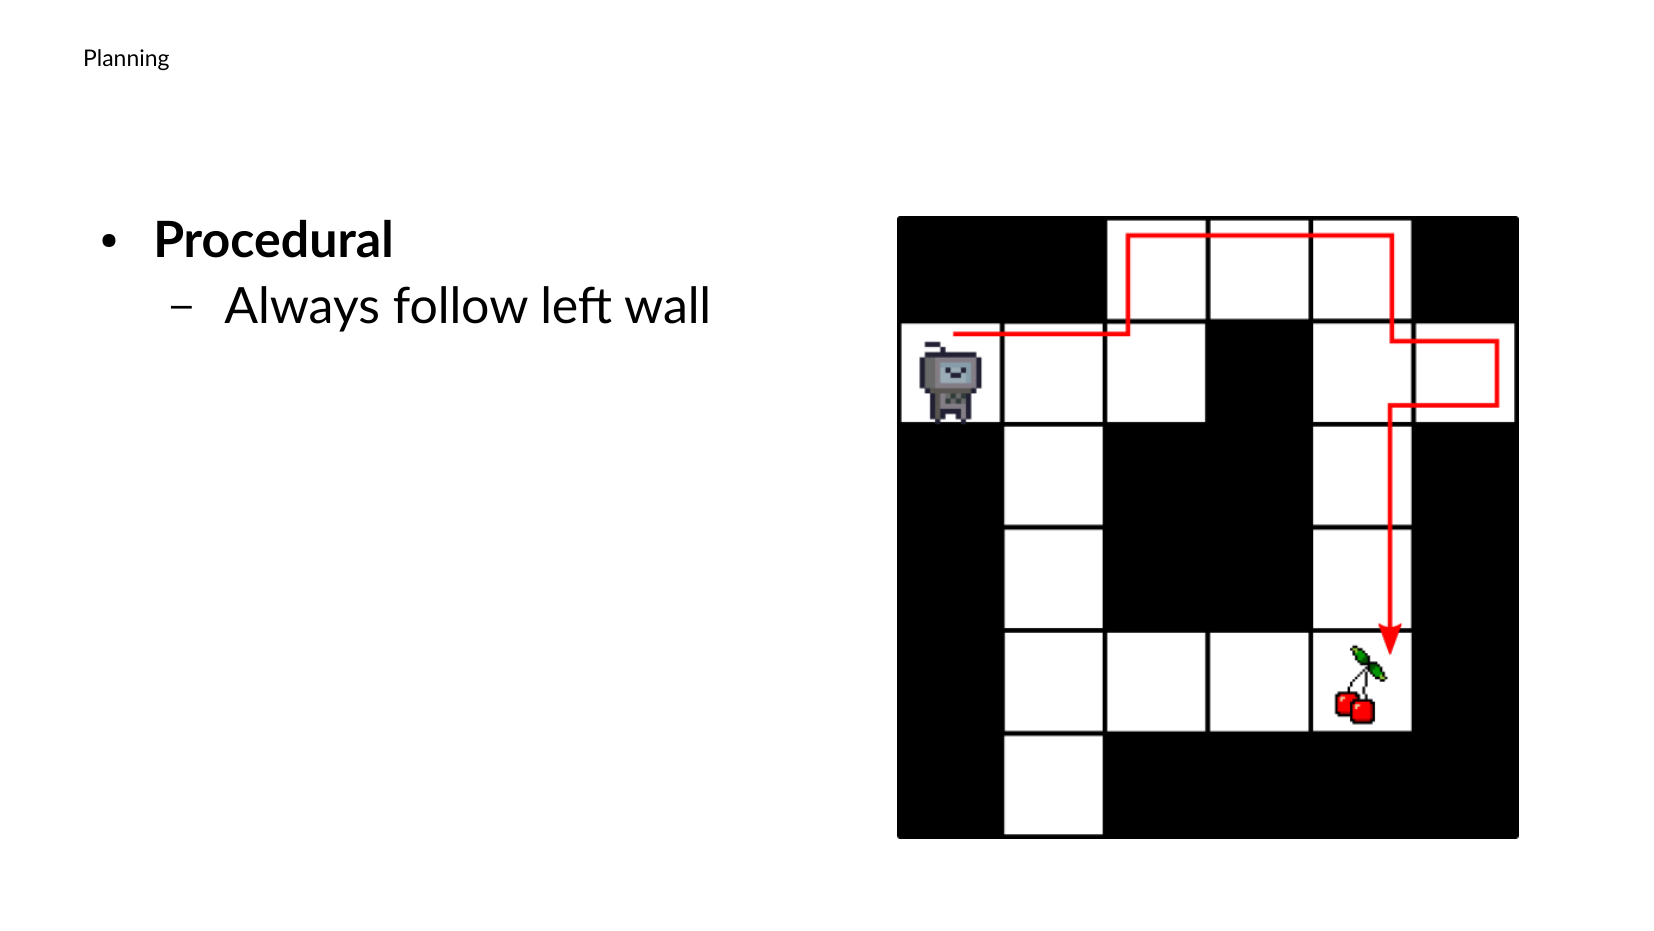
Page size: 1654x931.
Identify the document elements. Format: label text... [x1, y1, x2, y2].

picture [897, 216, 1519, 839]
title Planning [83, 0, 1571, 119]
list Procedural Always follow left wall [82, 217, 809, 839]
